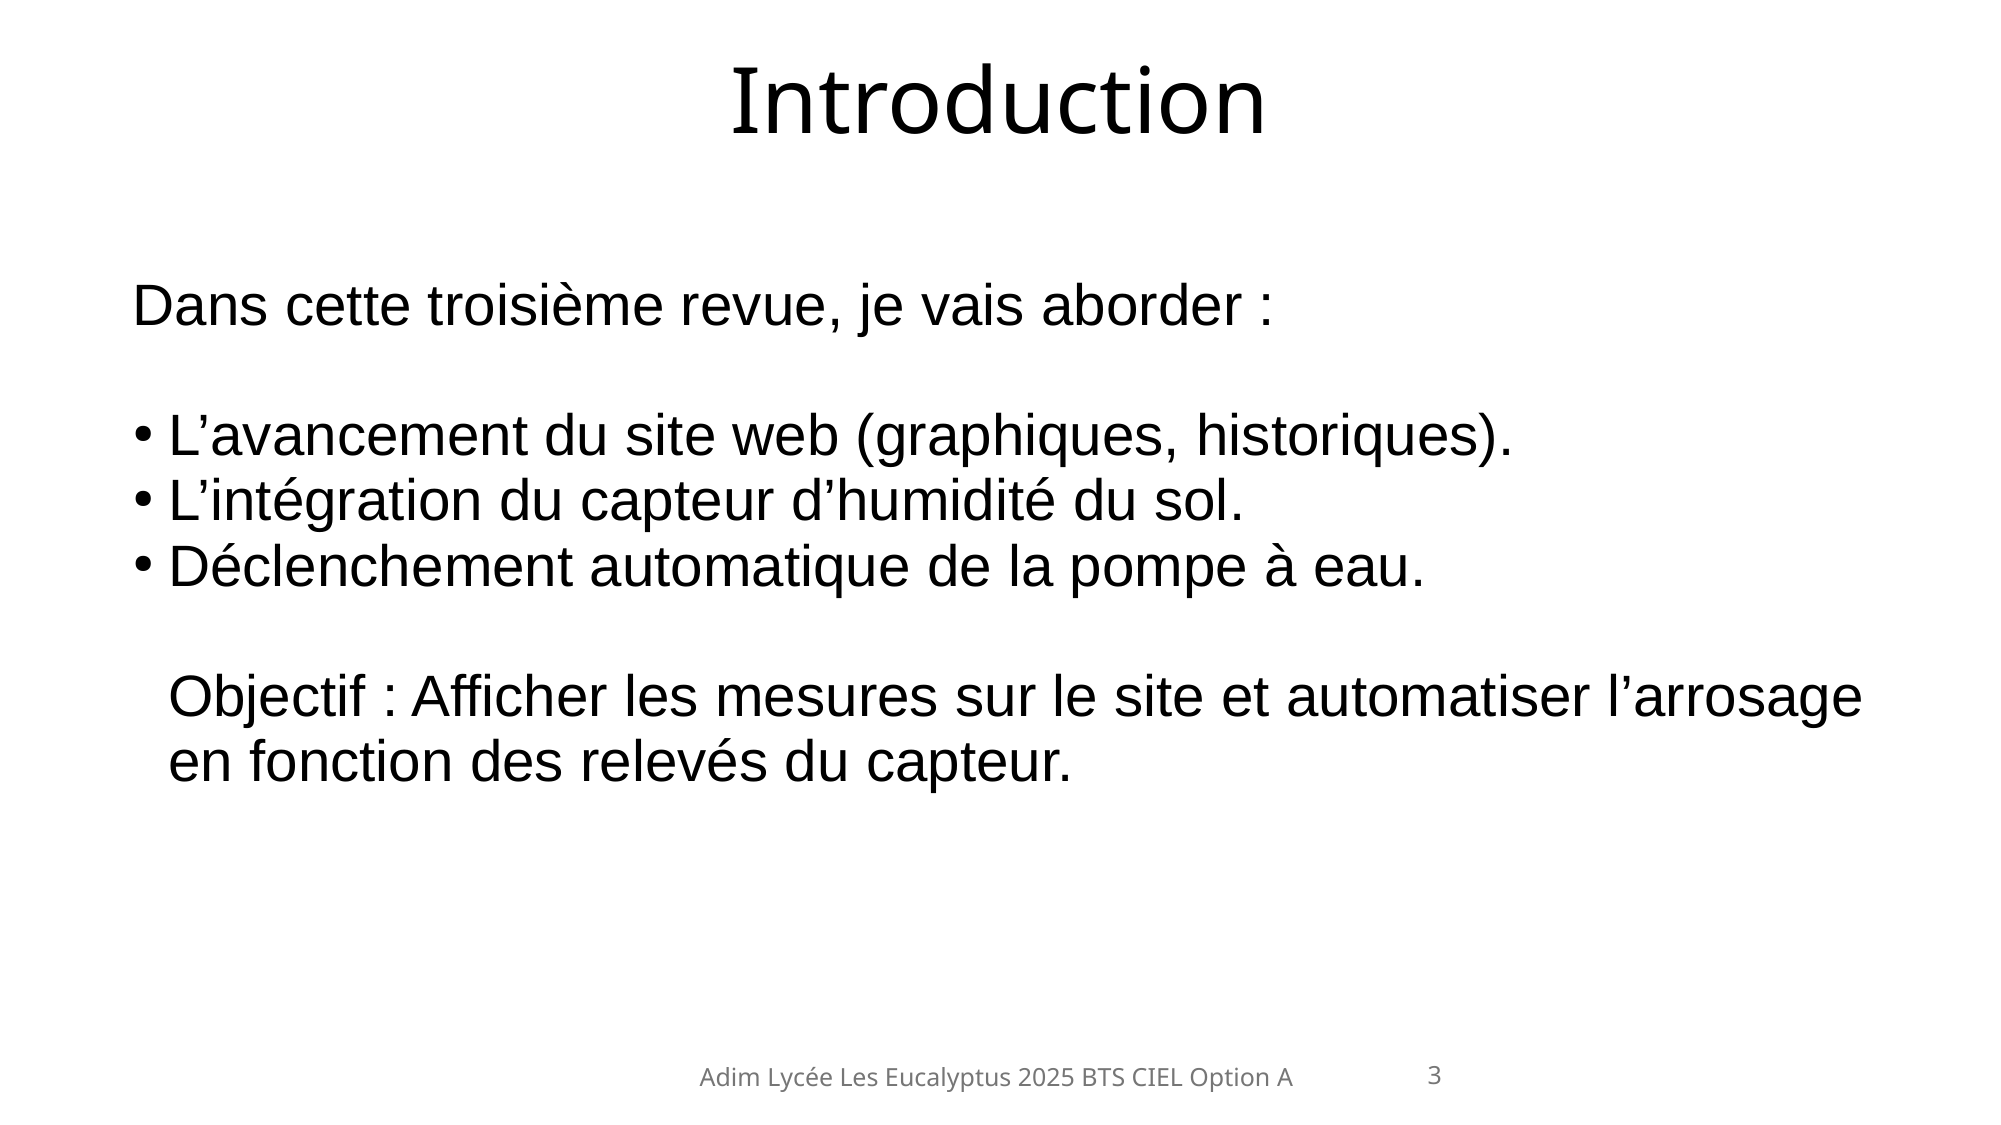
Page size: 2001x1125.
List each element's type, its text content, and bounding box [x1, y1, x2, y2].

text_box Dans cette troisième revue, je vais aborder : L’avancement du site web (graphiques, historiques). L’intégration du capteur d’humidité du sol. Déclenchement automatique de la pompe à eau. Objectif : Afficher les mesures sur le site et automatiser l’arrosage en fonction des relevés du capteur. [118, 265, 1890, 1034]
title Introduction [137, 0, 1863, 207]
text_box <numéro> [1412, 1046, 1863, 1107]
text_box Adim Lycée Les Eucalyptus 2025 BTS CIEL Option A [662, 1046, 1338, 1107]
